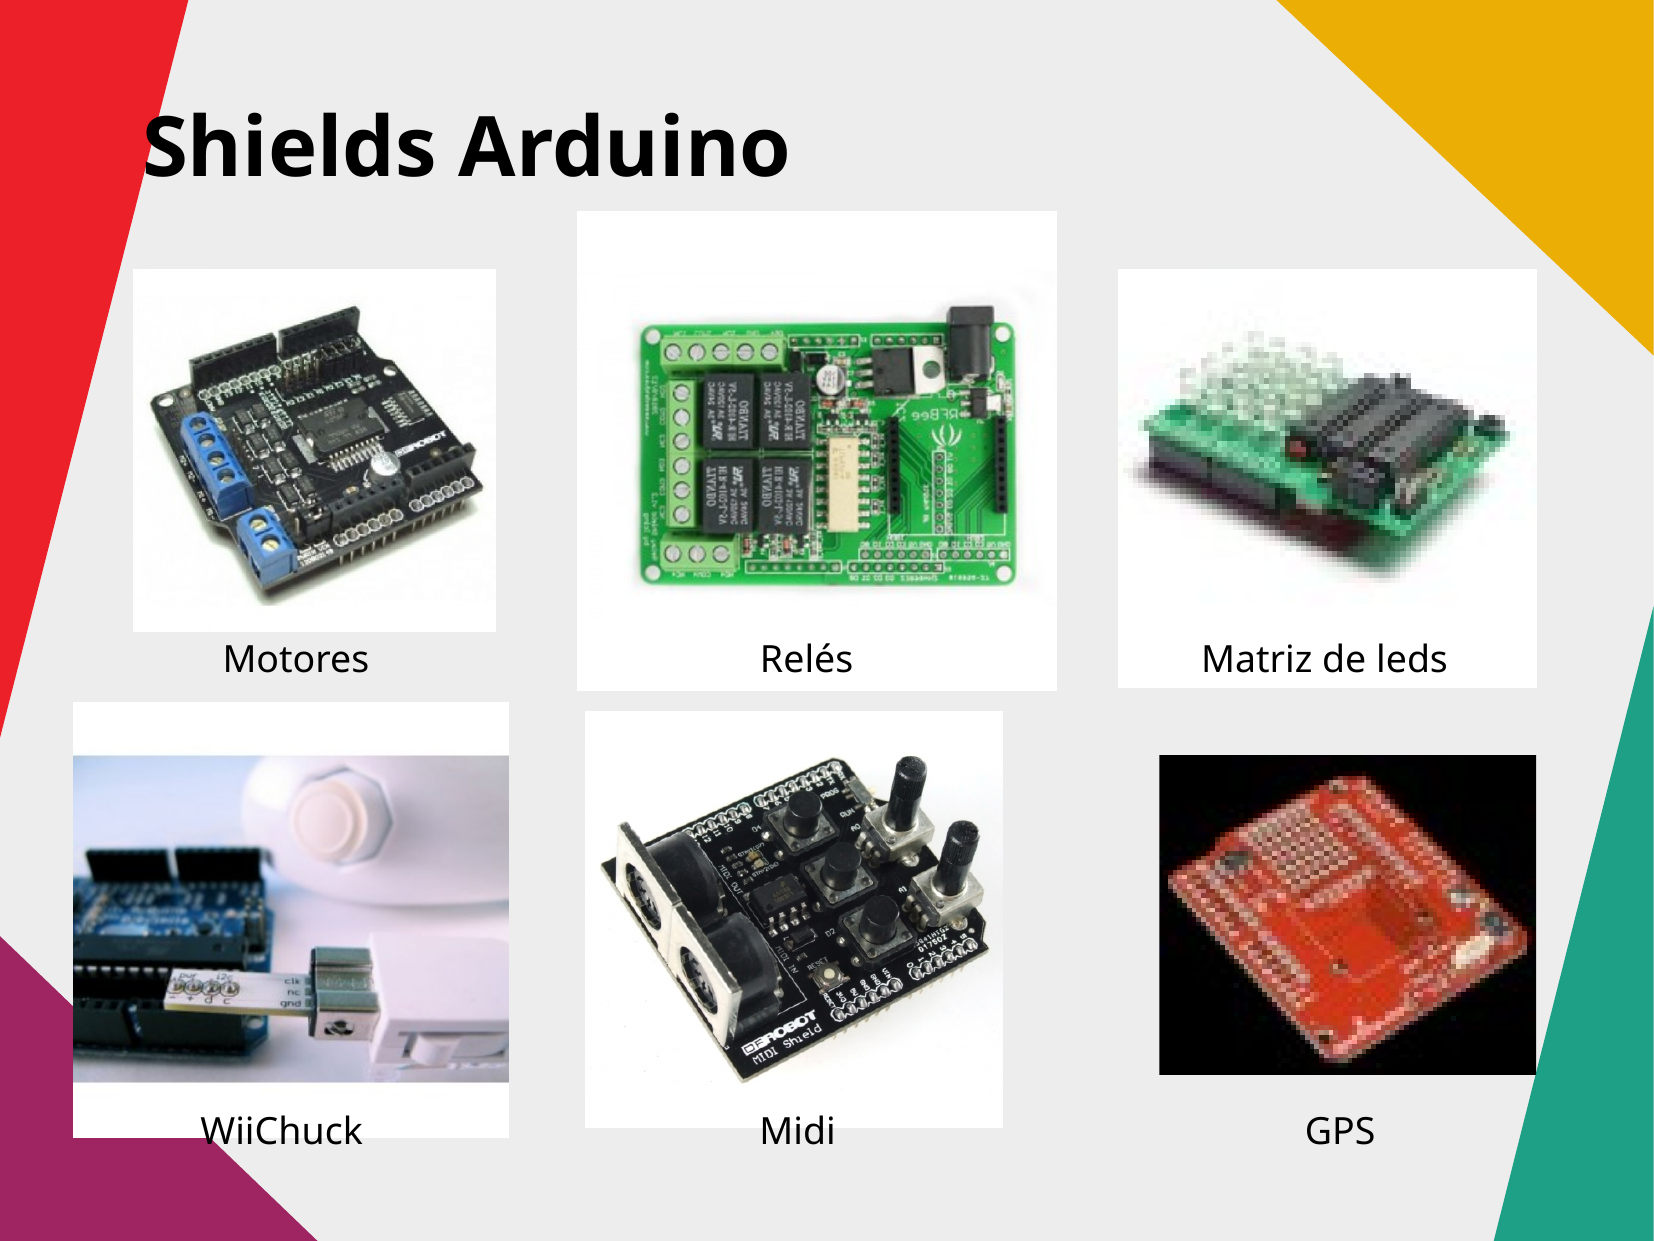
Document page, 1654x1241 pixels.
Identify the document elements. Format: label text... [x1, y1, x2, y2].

picture [1118, 269, 1537, 688]
text_box Shields Arduino [134, 40, 1003, 201]
picture [577, 211, 1057, 691]
picture [133, 269, 496, 632]
picture [73, 702, 509, 1138]
text_box GPS [1290, 1099, 1406, 1166]
text_box Motores [207, 627, 406, 694]
text_box WiiChuck [185, 1099, 409, 1166]
text_box Midi [744, 1099, 863, 1166]
picture [1159, 755, 1537, 1075]
picture [585, 711, 1003, 1128]
text_box Matriz de leds [1186, 627, 1509, 694]
text_box Relés [745, 627, 889, 694]
